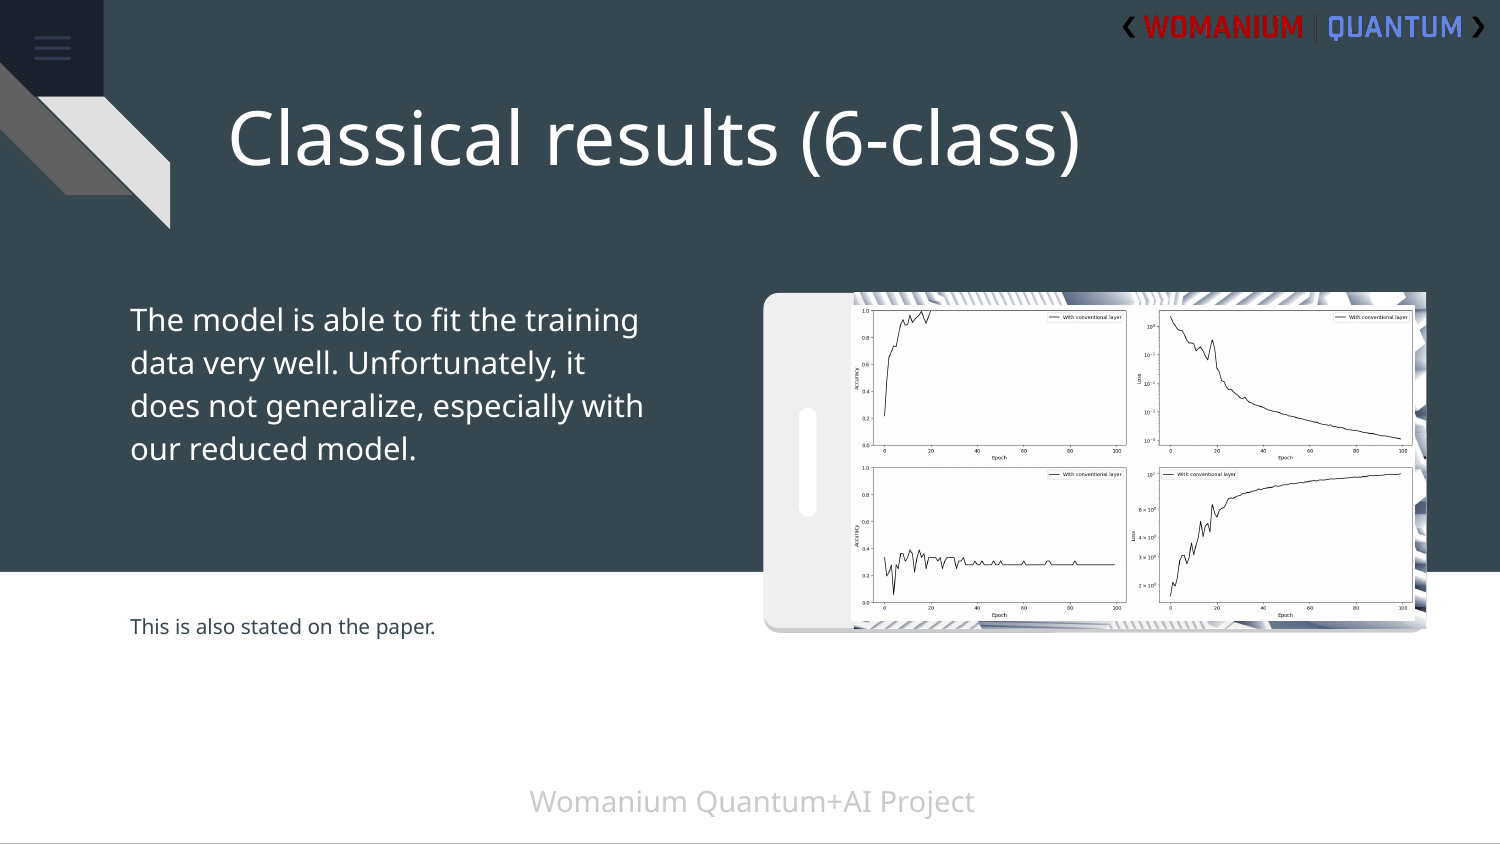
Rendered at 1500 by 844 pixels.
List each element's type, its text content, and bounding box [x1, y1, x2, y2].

picture [851, 292, 1427, 629]
text_box Womanium Quantum+AI Project [446, 768, 1059, 834]
text_box [763, 292, 1422, 633]
picture [1122, 14, 1485, 42]
title Classical results (6-class) [212, 75, 1364, 160]
list This is also stated on the paper. [115, 594, 663, 721]
title The model is able to fit the training data very well. Unfortunately, it does not generalize, especially with our reduced model. [115, 280, 663, 522]
